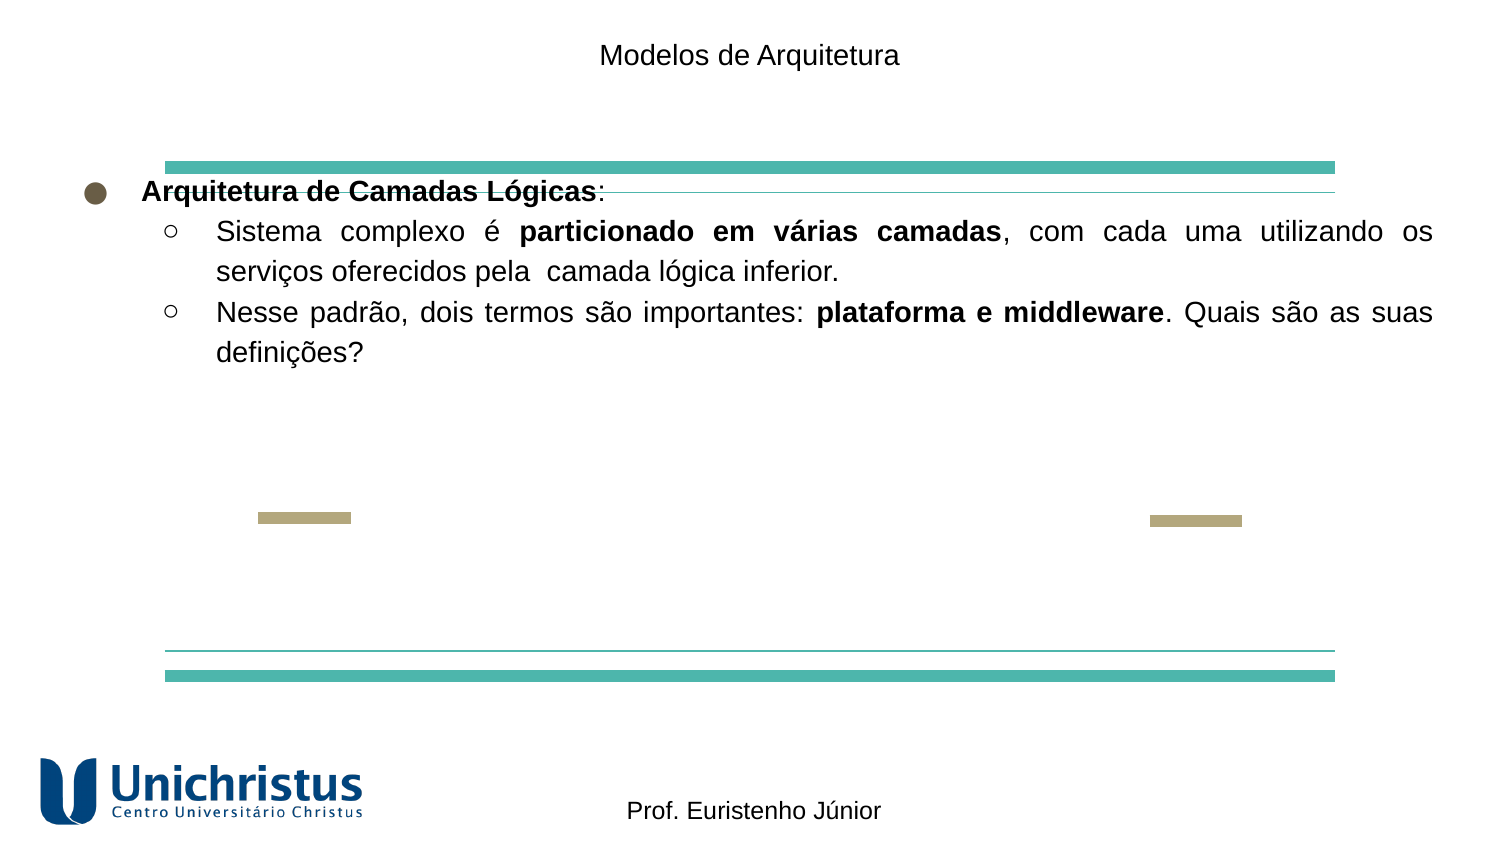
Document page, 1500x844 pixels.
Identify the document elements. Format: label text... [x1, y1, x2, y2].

picture [35, 754, 367, 827]
title Modelos de Arquitetura [51, 20, 1449, 137]
list Arquitetura de Camadas Lógicas: Sistema complexo é particionado em várias camadas, com cada uma utilizando os serviços oferecidos pela camada lógica inferior. Nesse padrão, dois termos são importantes: plataforma e middleware. Quais são as suas definições? [51, 152, 1449, 750]
